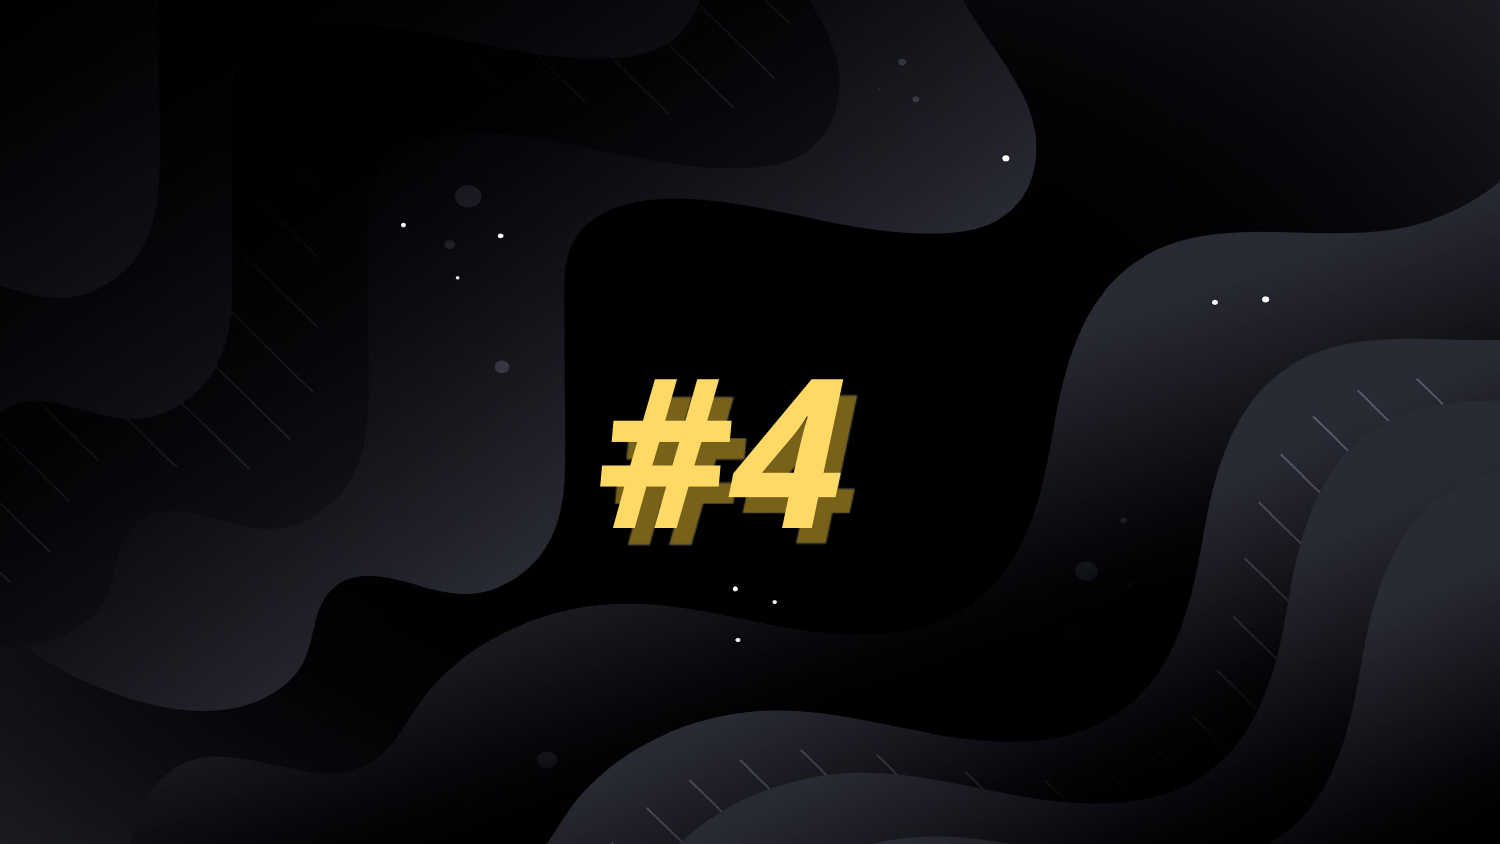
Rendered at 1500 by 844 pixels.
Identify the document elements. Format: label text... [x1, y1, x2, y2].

list #4 [383, 241, 1059, 613]
picture [0, 0, 1500, 844]
